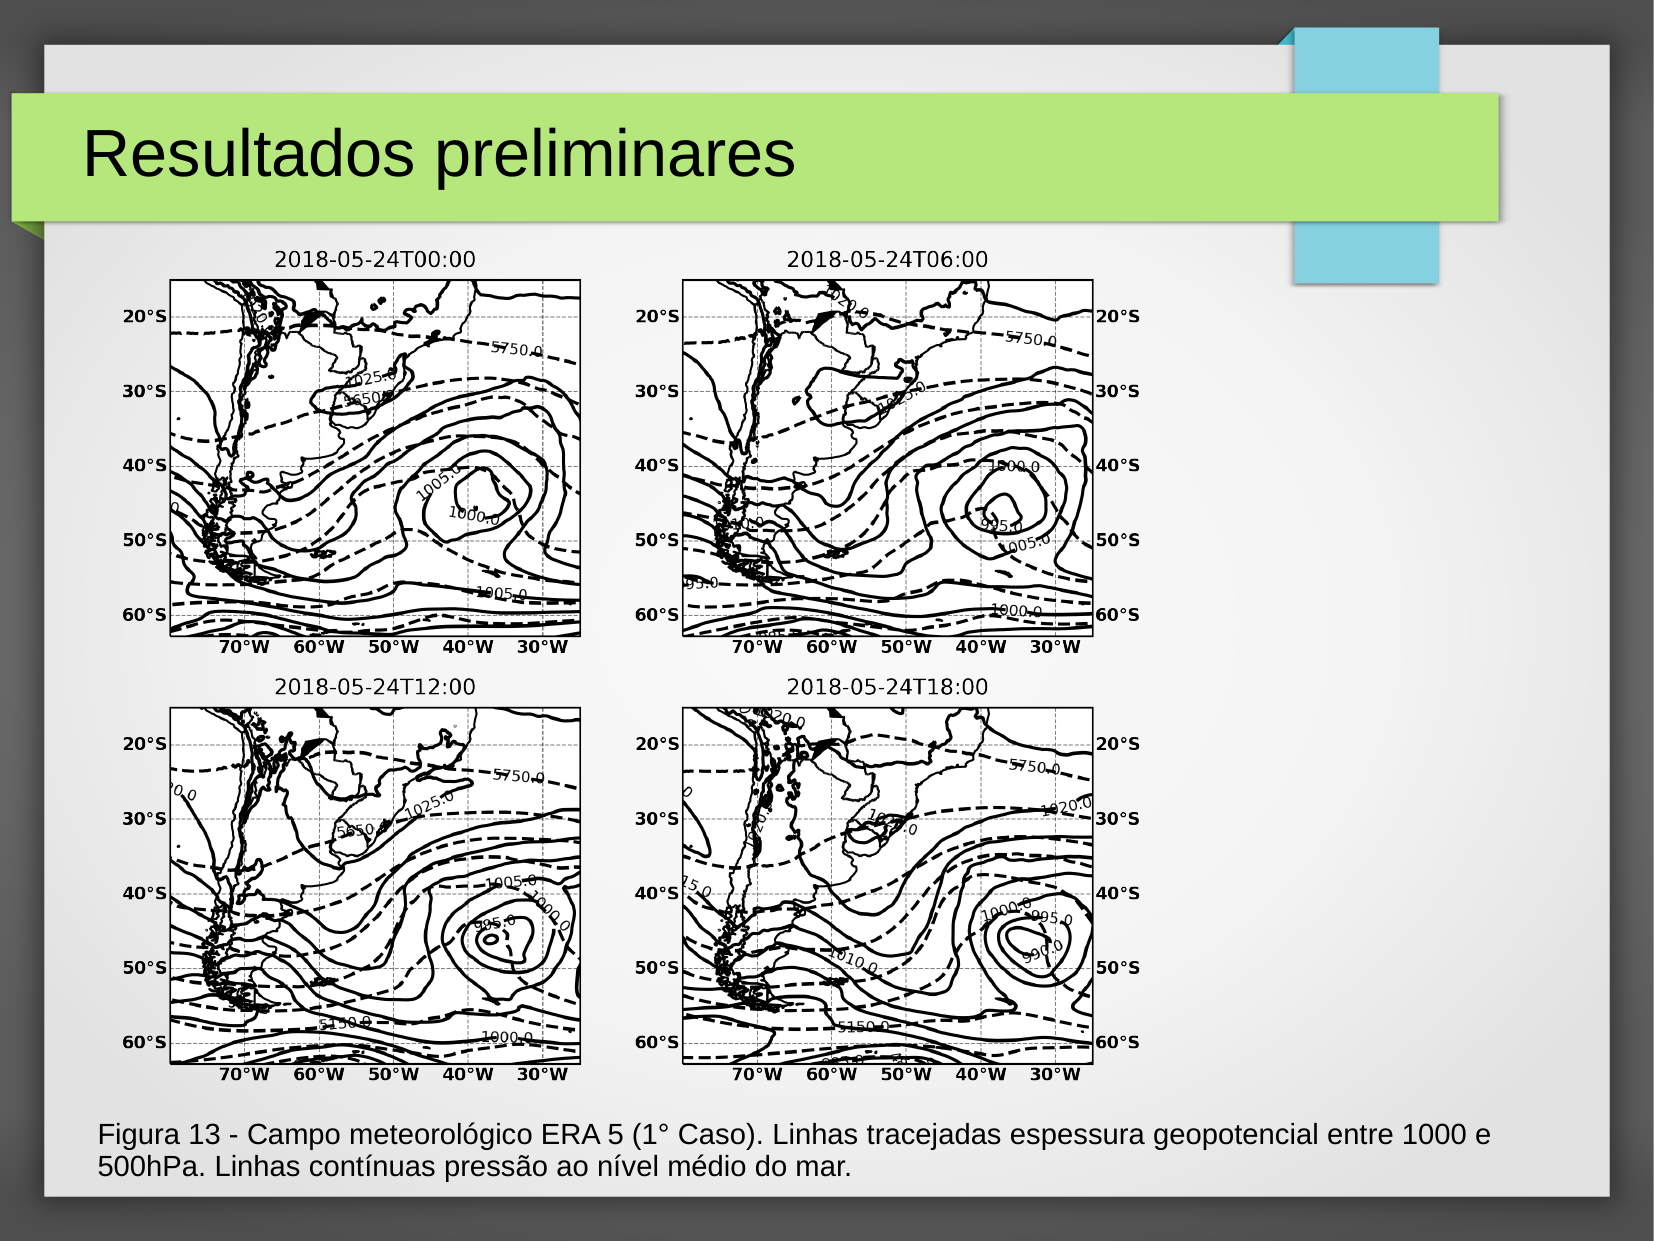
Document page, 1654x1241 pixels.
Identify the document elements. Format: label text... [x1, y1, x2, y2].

title Resultados preliminares [82, 94, 1264, 213]
text_box Figura 13 - Campo meteorológico ERA 5 (1° Caso). Linhas tracejadas espessura geopotencial entre 1000 e 500hPa. Linhas contínuas pressão ao nível médio do mar. [82, 1110, 1619, 1193]
picture [0, 0, 1654, 1241]
